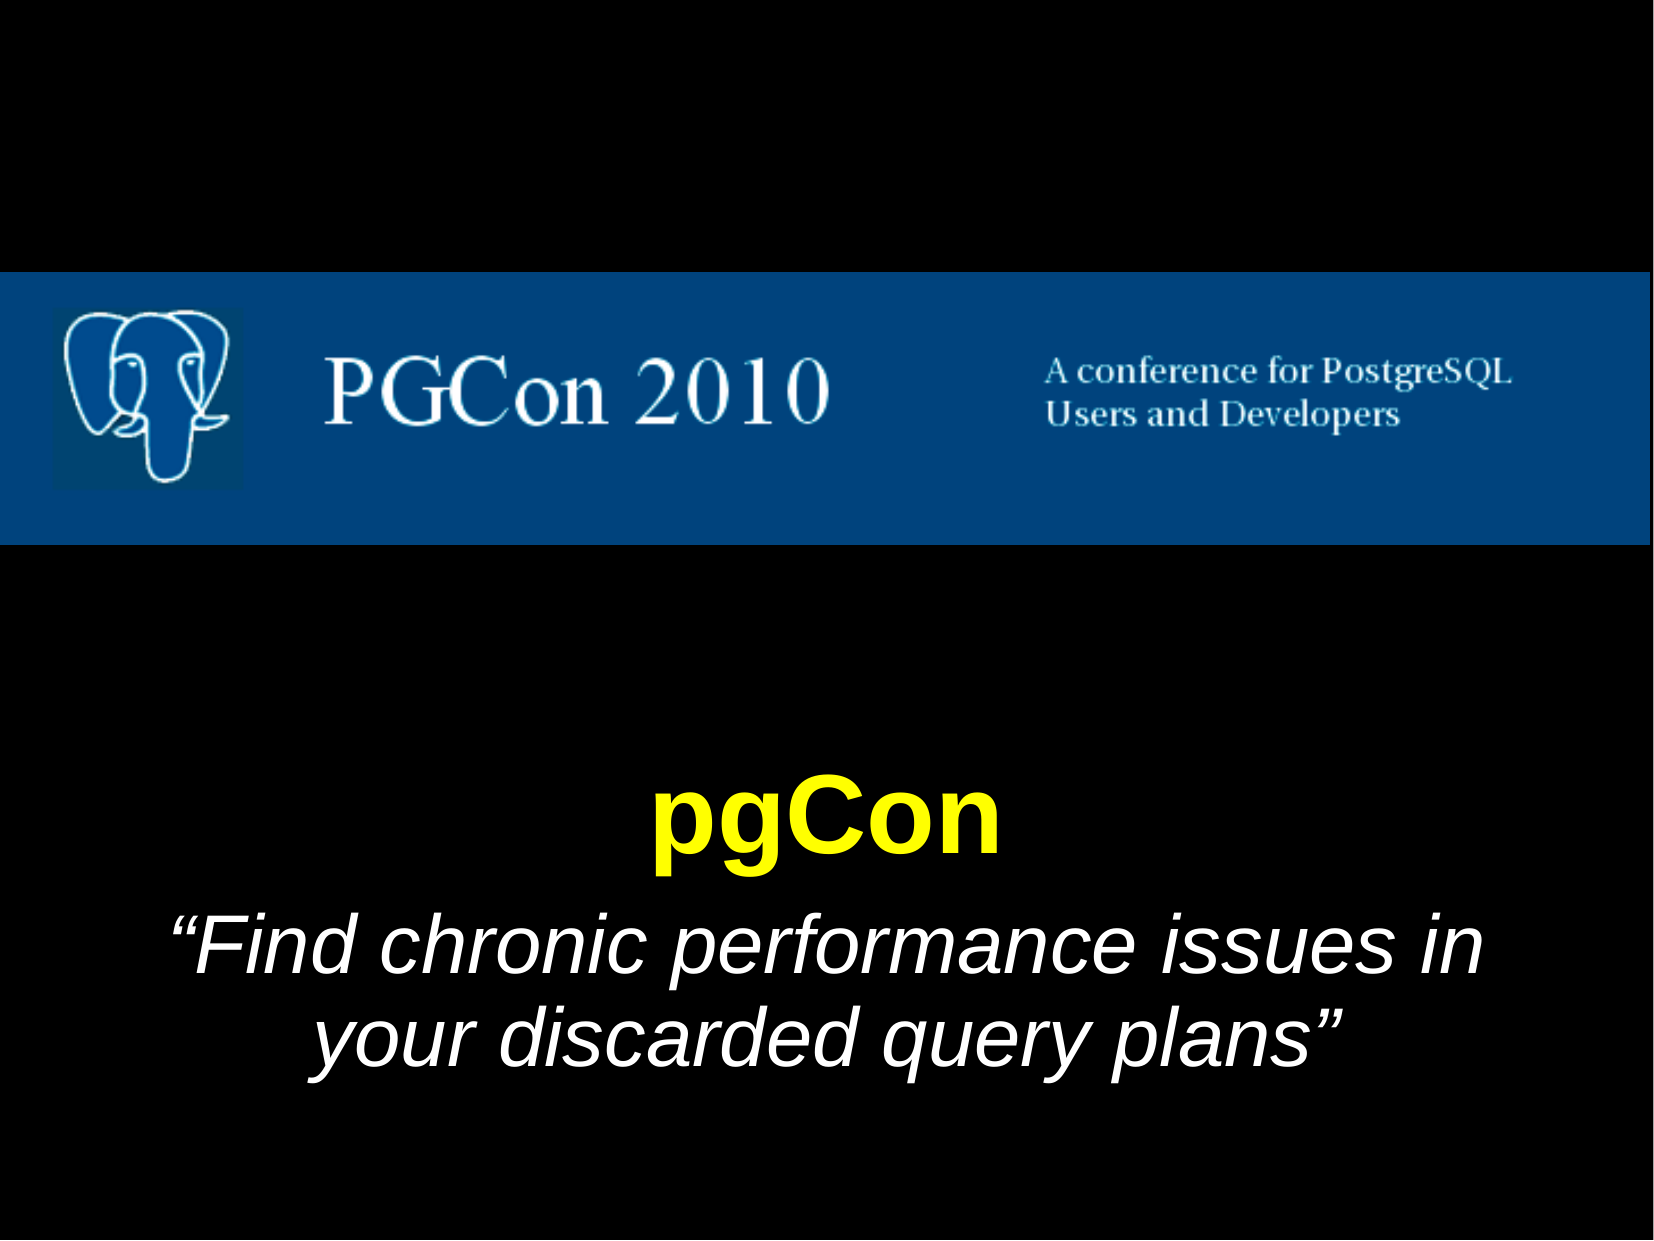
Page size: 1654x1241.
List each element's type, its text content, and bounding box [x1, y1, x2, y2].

title pgCon [82, 718, 1571, 898]
list “Find chronic performance issues in your discarded query plans” [82, 898, 1571, 1134]
picture [0, 272, 1650, 545]
